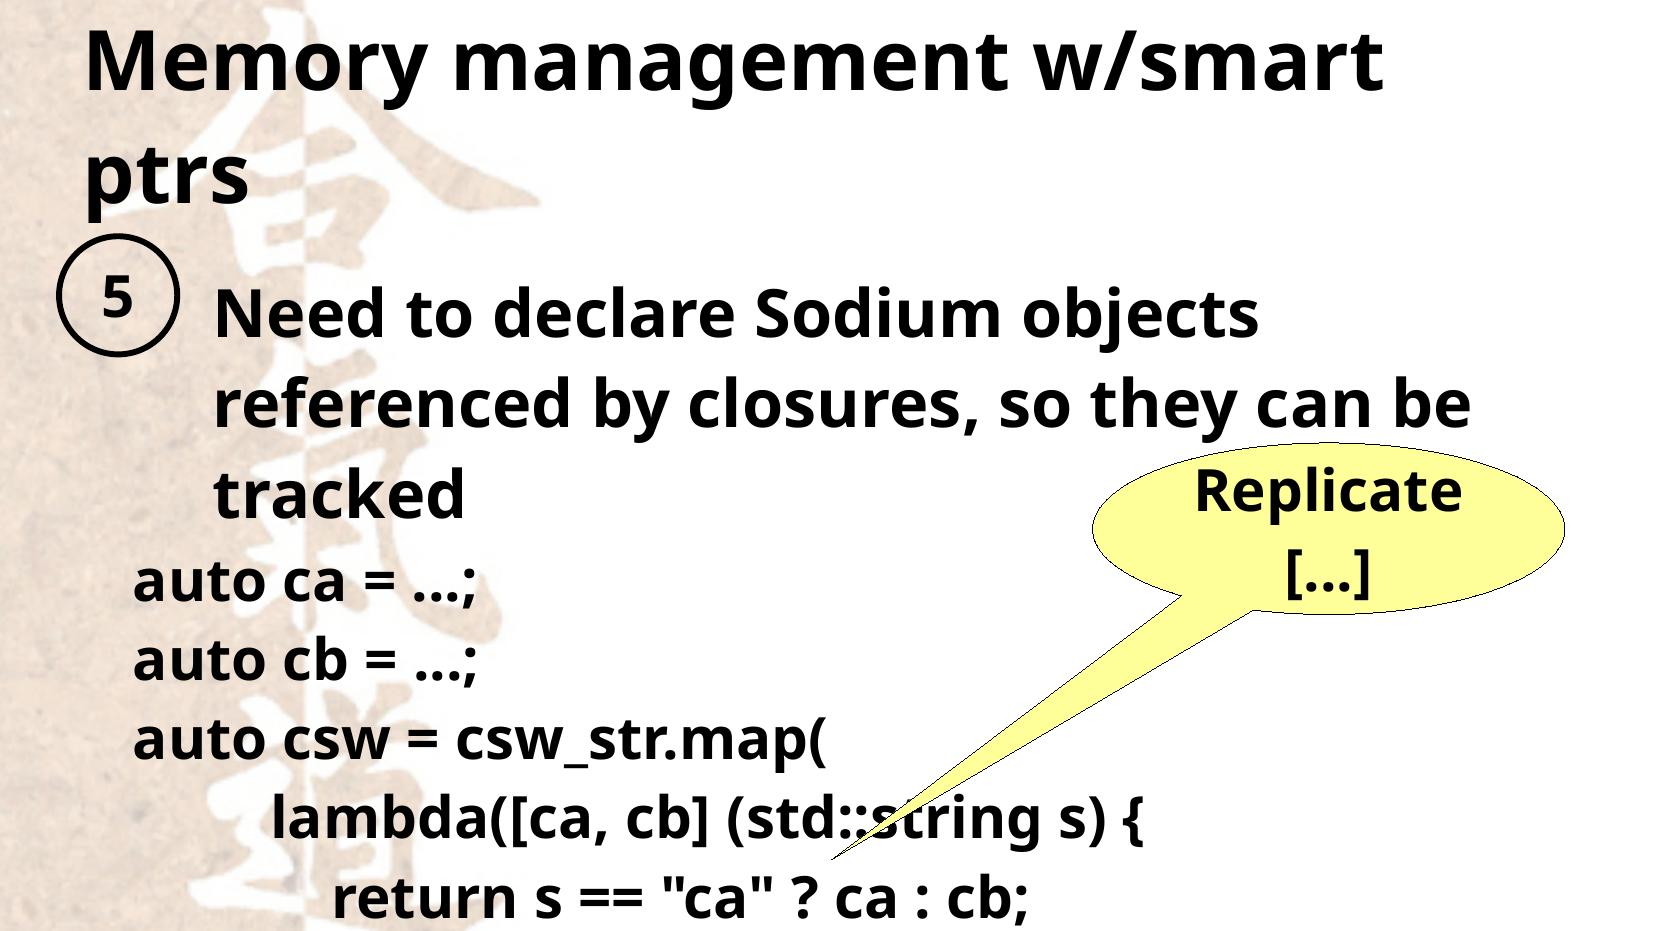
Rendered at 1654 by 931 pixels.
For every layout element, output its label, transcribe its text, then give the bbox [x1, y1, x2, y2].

text_box Need to declare Sodium objects referenced by closures, so they can be tracked [177, 265, 1506, 467]
text_box Replicate [...] [831, 442, 1565, 860]
text_box 5 [59, 236, 177, 355]
title Memory management w/smart ptrs [82, 37, 1571, 193]
picture [0, 0, 1654, 931]
text_box auto ca = ...; auto cb = ...; auto csw = csw_str.map( lambda([ca, cb] (std::string s) { return s == "ca" ? ca : cb; }, {ca.ref(), cb.ref()})); [118, 531, 1506, 898]
